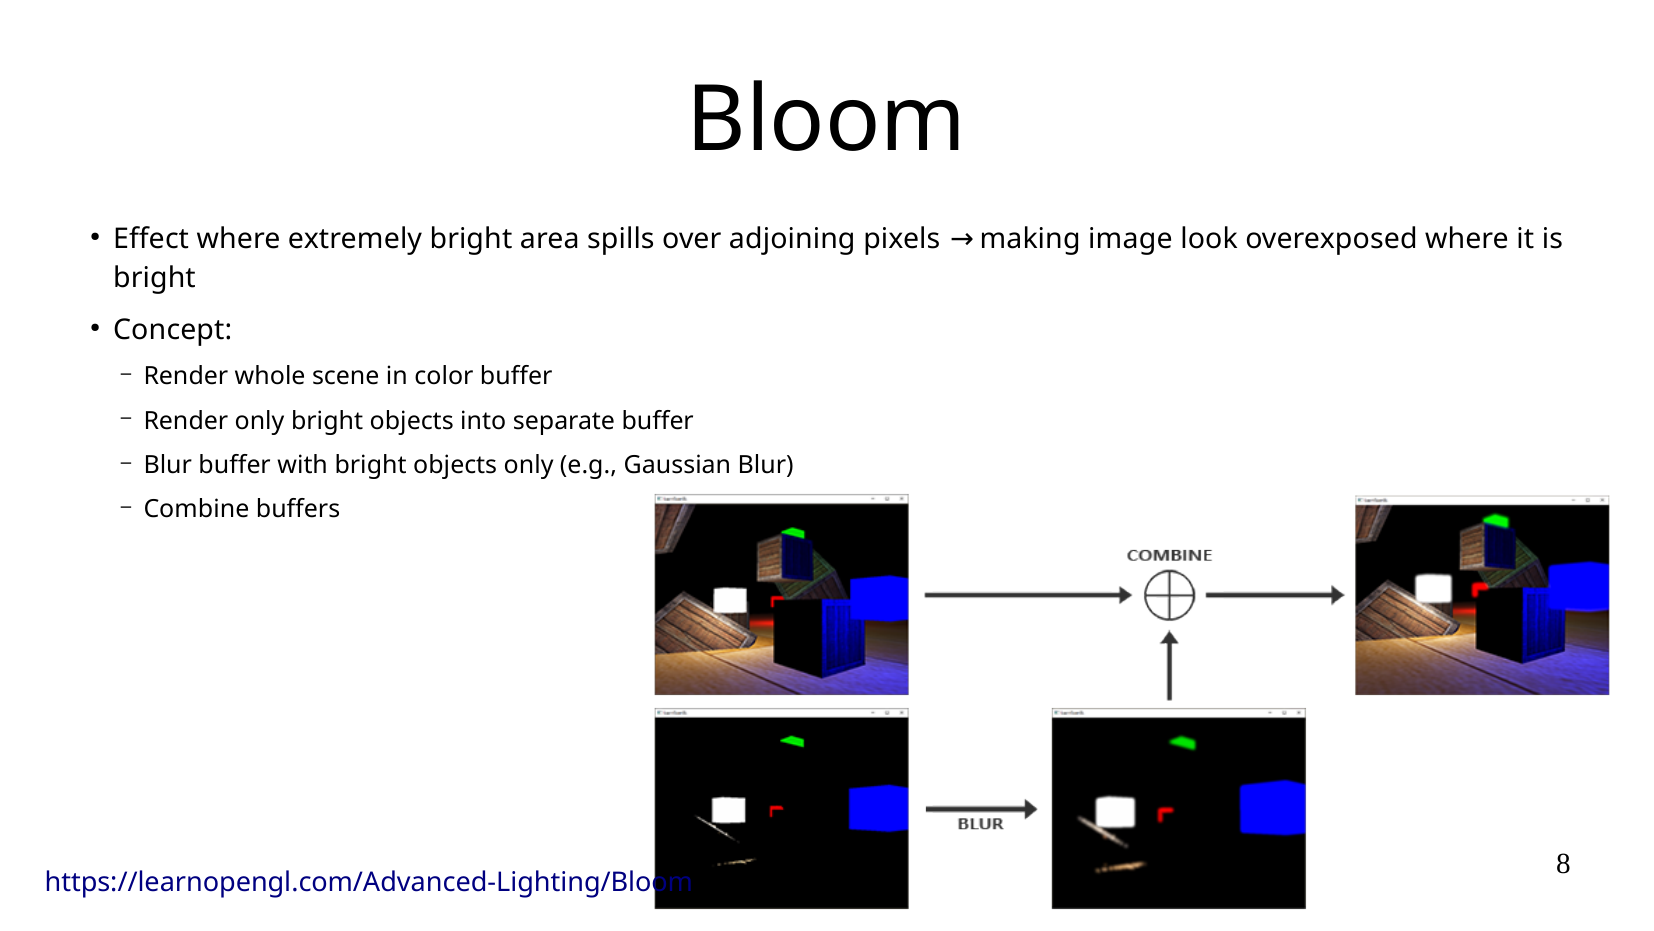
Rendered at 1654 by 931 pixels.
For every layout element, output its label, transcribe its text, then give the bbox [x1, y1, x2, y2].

list Effect where extremely bright area spills over adjoining pixels → making image look overexposed where it is bright Concept: Render whole scene in color buffer Render only bright objects into separate buffer Blur buffer with bright objects only (e.g., Gaussian Blur) Combine buffers [82, 217, 1571, 526]
title Bloom [82, 37, 1571, 193]
text_box https://learnopengl.com/Advanced-Lighting/Bloom [29, 855, 886, 912]
picture [642, 487, 1621, 916]
